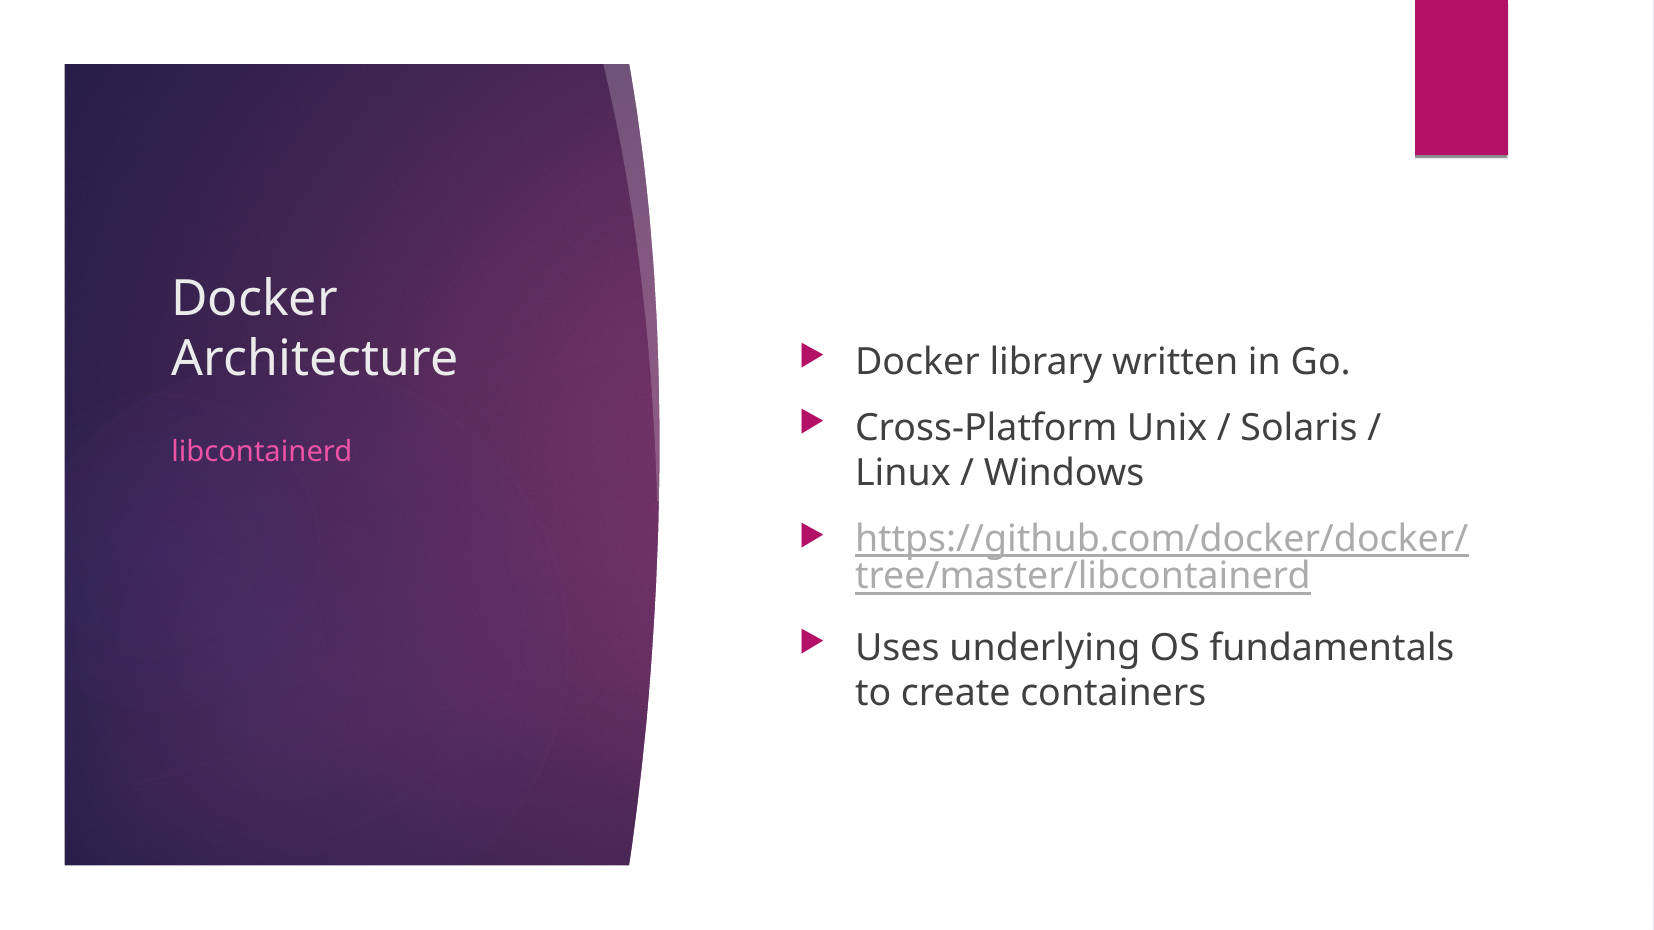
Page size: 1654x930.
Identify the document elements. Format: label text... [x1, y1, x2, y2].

title Docker Architecture [156, 175, 593, 393]
list Docker library written in Go. Cross-Platform Unix / Solaris / Linux / Windows https://github.com/docker/docker/tree/master/libcontainerd Uses underlying OS fundamentals to create containers [783, 196, 1488, 817]
picture [65, 64, 658, 865]
list libcontainerd [156, 424, 536, 817]
